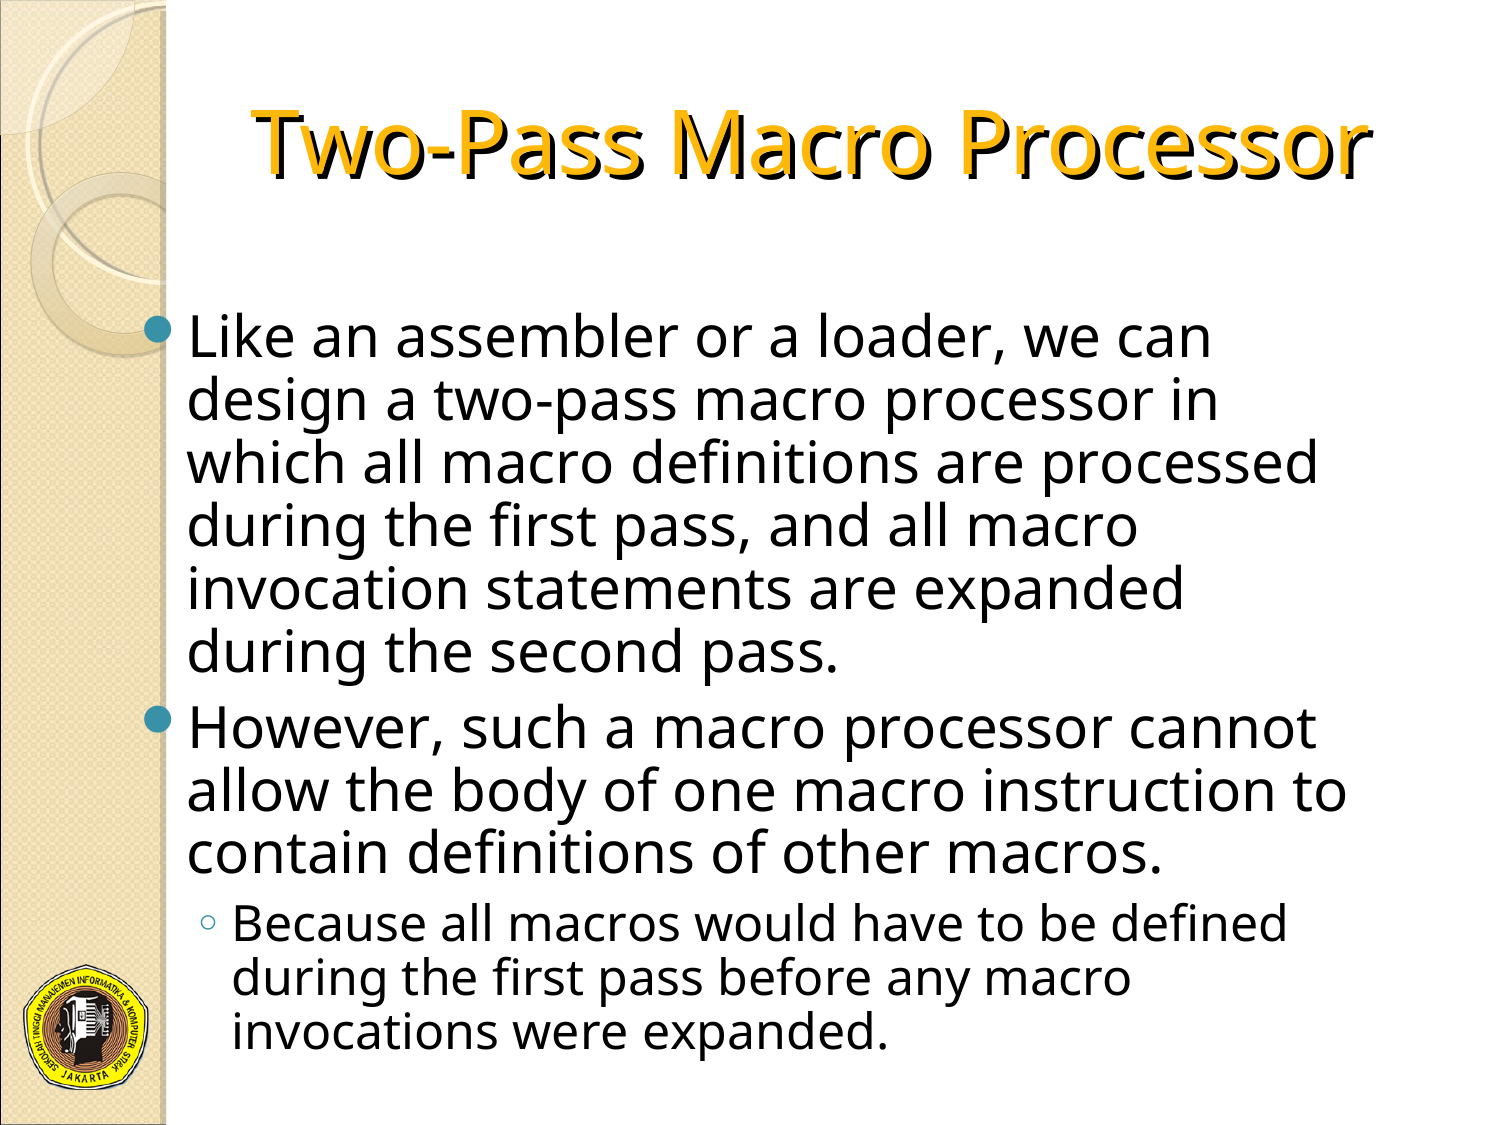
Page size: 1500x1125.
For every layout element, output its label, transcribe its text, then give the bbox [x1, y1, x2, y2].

picture [136, 0, 166, 4]
text_box Like an assembler or a loader, we can design a two-pass macro processor in which all macro definitions are processed during the first pass, and all macro invocation statements are expanded during the second pass. However, such a macro processor cannot allow the body of one macro instruction to contain definitions of other macros. Because all macros would have to be defined during the first pass before any macro invocations were expanded. [112, 299, 1388, 1125]
picture [0, 10, 166, 1125]
text_box Two-Pass Macro Processor [235, 45, 1466, 233]
